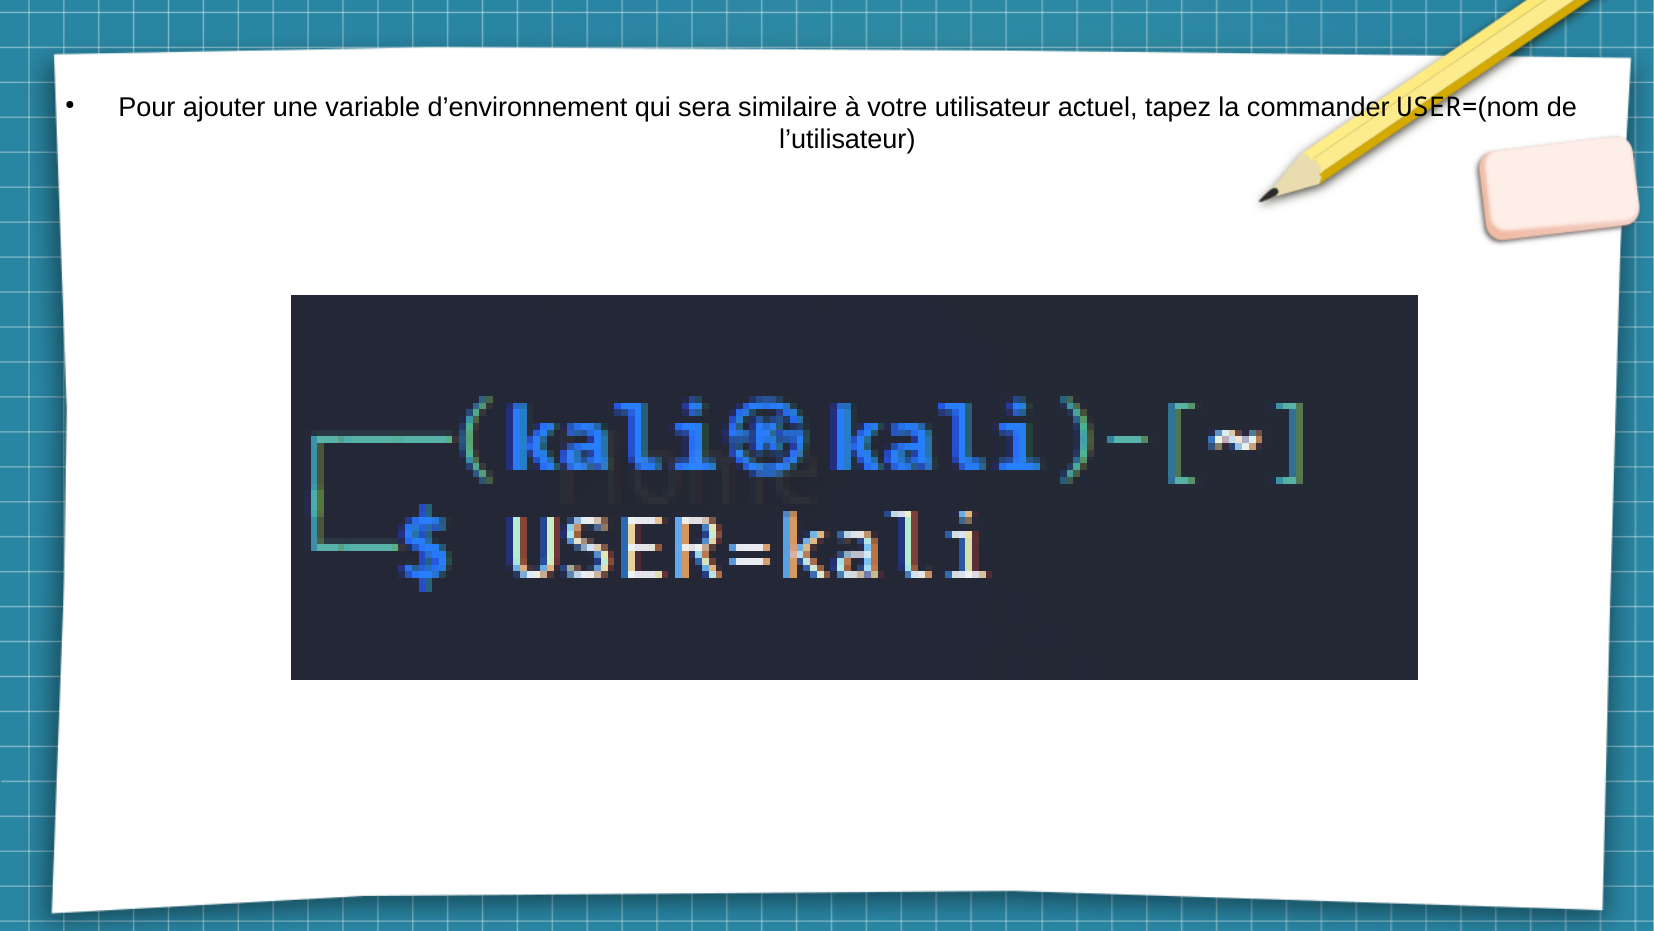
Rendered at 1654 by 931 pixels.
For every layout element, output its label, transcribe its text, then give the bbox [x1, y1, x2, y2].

title Pour ajouter une variable d’environnement qui sera similaire à votre utilisateur actuel, tapez la commander USER=(nom de l’utilisateur) [0, 74, 1625, 168]
picture [0, 0, 1654, 931]
